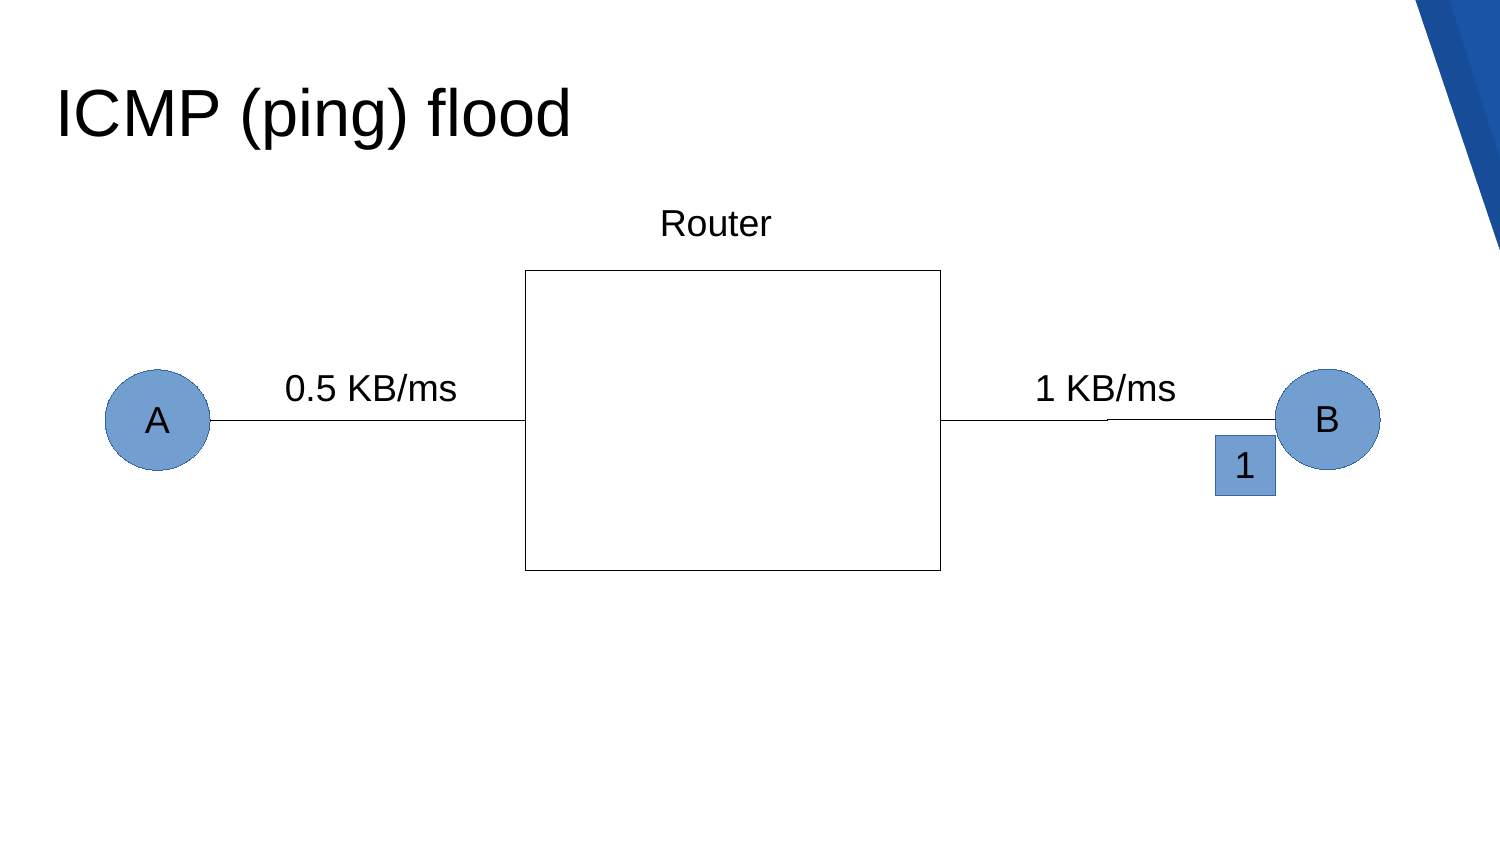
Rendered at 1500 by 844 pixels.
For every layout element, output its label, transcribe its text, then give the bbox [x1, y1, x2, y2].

text_box Router [645, 195, 787, 252]
text_box 0.5 KB/ms [270, 360, 473, 417]
text_box A [105, 369, 211, 471]
text_box 1 [1215, 435, 1276, 496]
text_box B [1275, 369, 1381, 470]
title ICMP (ping) flood [40, 97, 829, 166]
text_box [525, 270, 941, 571]
text_box 1 KB/ms [1020, 360, 1192, 417]
